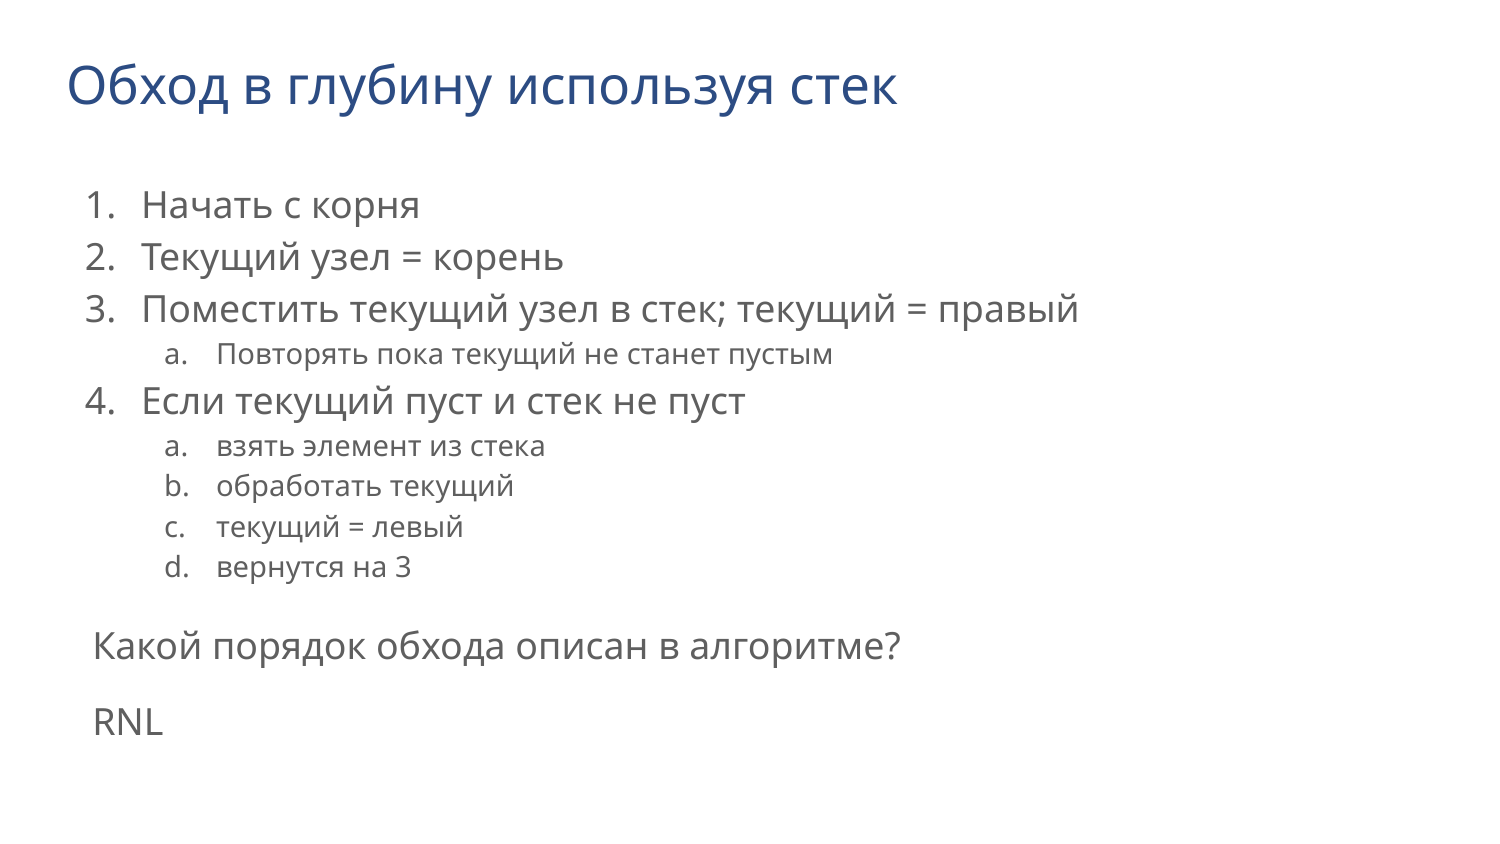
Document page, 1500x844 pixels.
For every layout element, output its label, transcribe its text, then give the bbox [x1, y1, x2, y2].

title Обход в глубину используя стек [51, 36, 1449, 131]
list Какой порядок обхода описан в алгоритме? RNL [77, 599, 1475, 770]
list Начать с корня Текущий узел = корень Поместить текущий узел в стек; текущий = правый Повторять пока текущий не станет пустым Если текущий пуст и стек не пуст взять элемент из стека обработать текущий текущий = левый вернутся на 3 [51, 159, 1449, 815]
